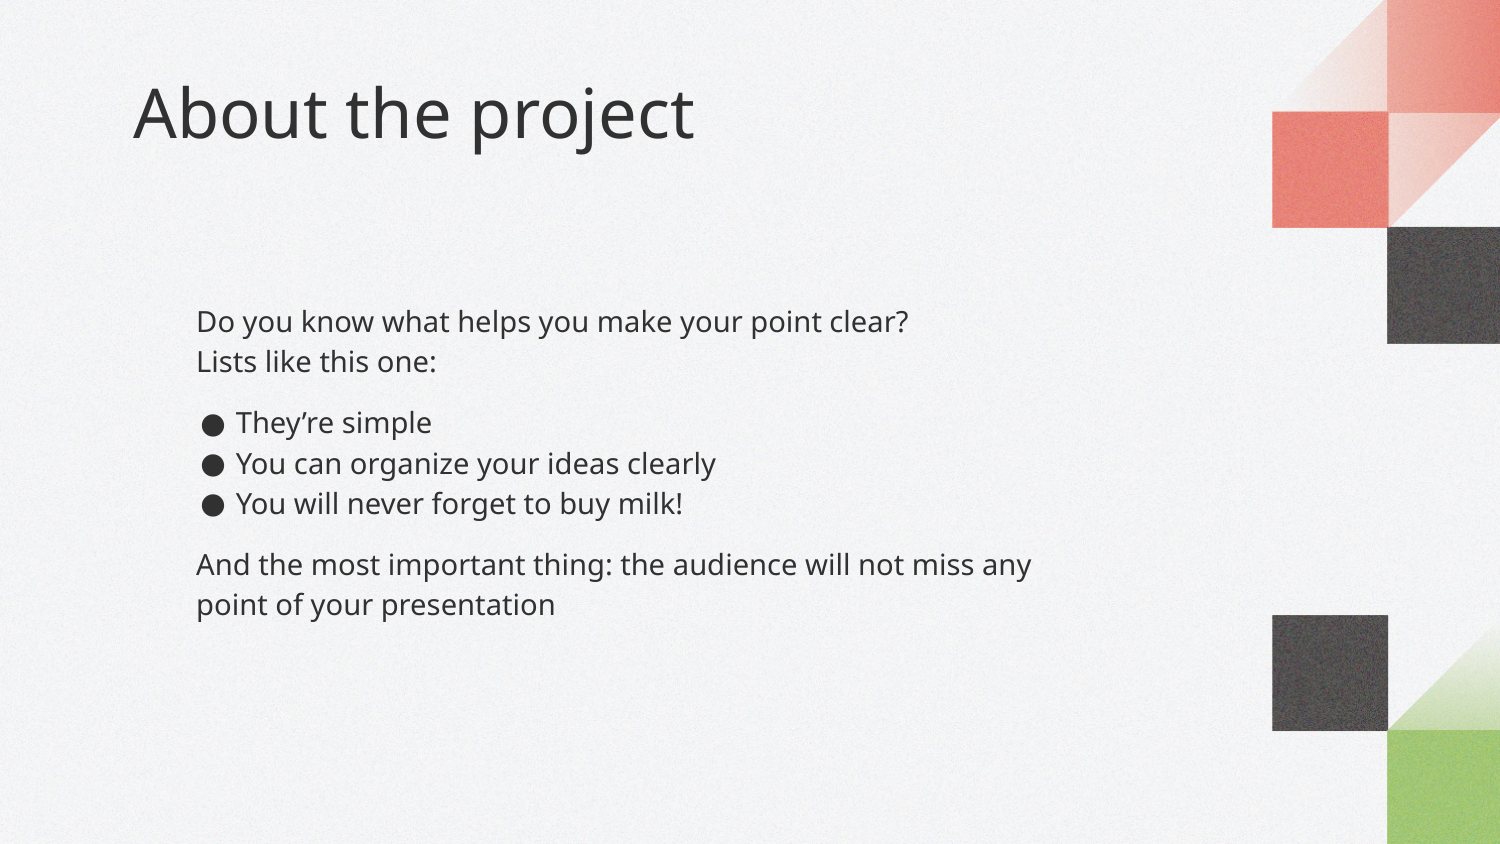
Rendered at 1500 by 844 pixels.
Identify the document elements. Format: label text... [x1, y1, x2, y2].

picture [0, 0, 1500, 844]
title About the project [118, 63, 1159, 158]
list Do you know what helps you make your point clear? Lists like this one: They’re simple You can organize your ideas clearly You will never forget to buy milk! And the most important thing: the audience will not miss any point of your presentation [181, 230, 1067, 690]
